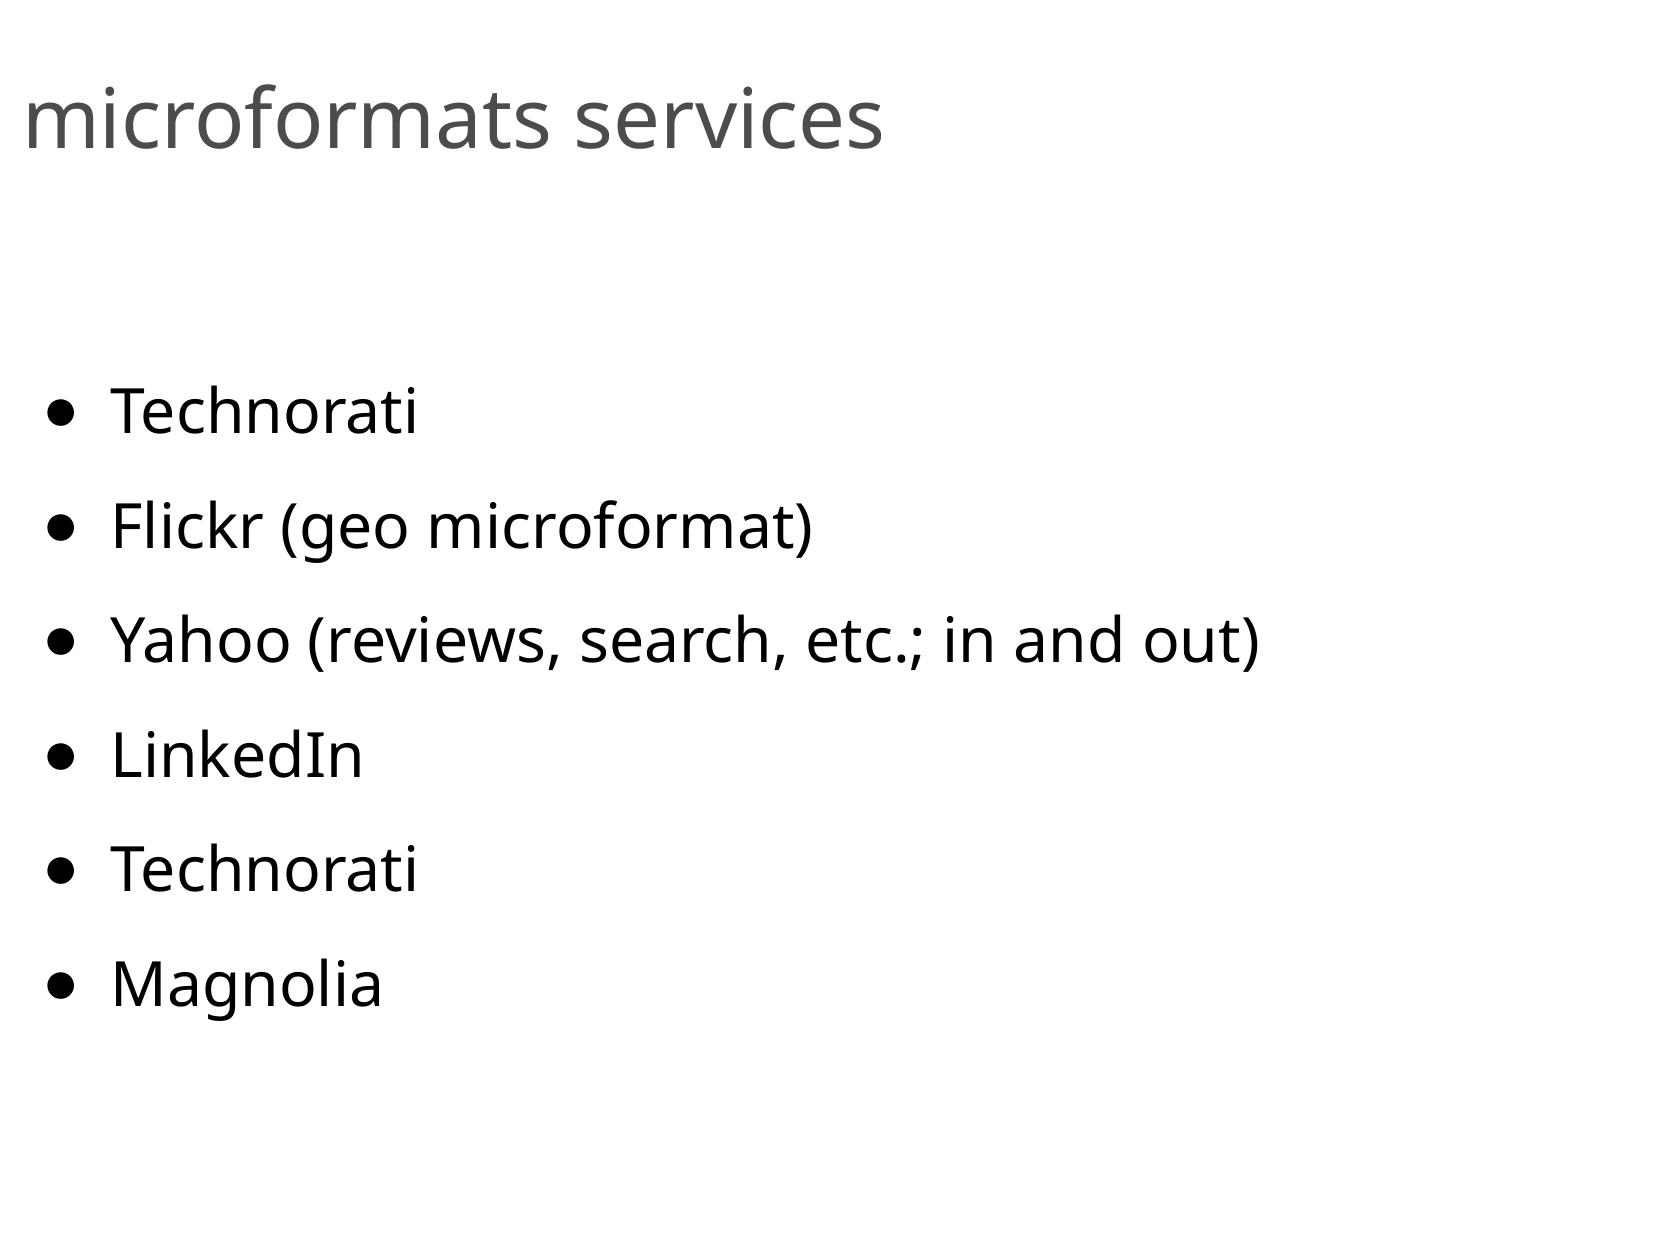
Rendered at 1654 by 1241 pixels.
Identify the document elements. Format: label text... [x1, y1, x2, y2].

title microformats services [22, 26, 1654, 205]
list Technorati Flickr (geo microformat) Yahoo (reviews, search, etc.; in and out) LinkedIn Technorati Magnolia [25, 233, 1654, 1158]
